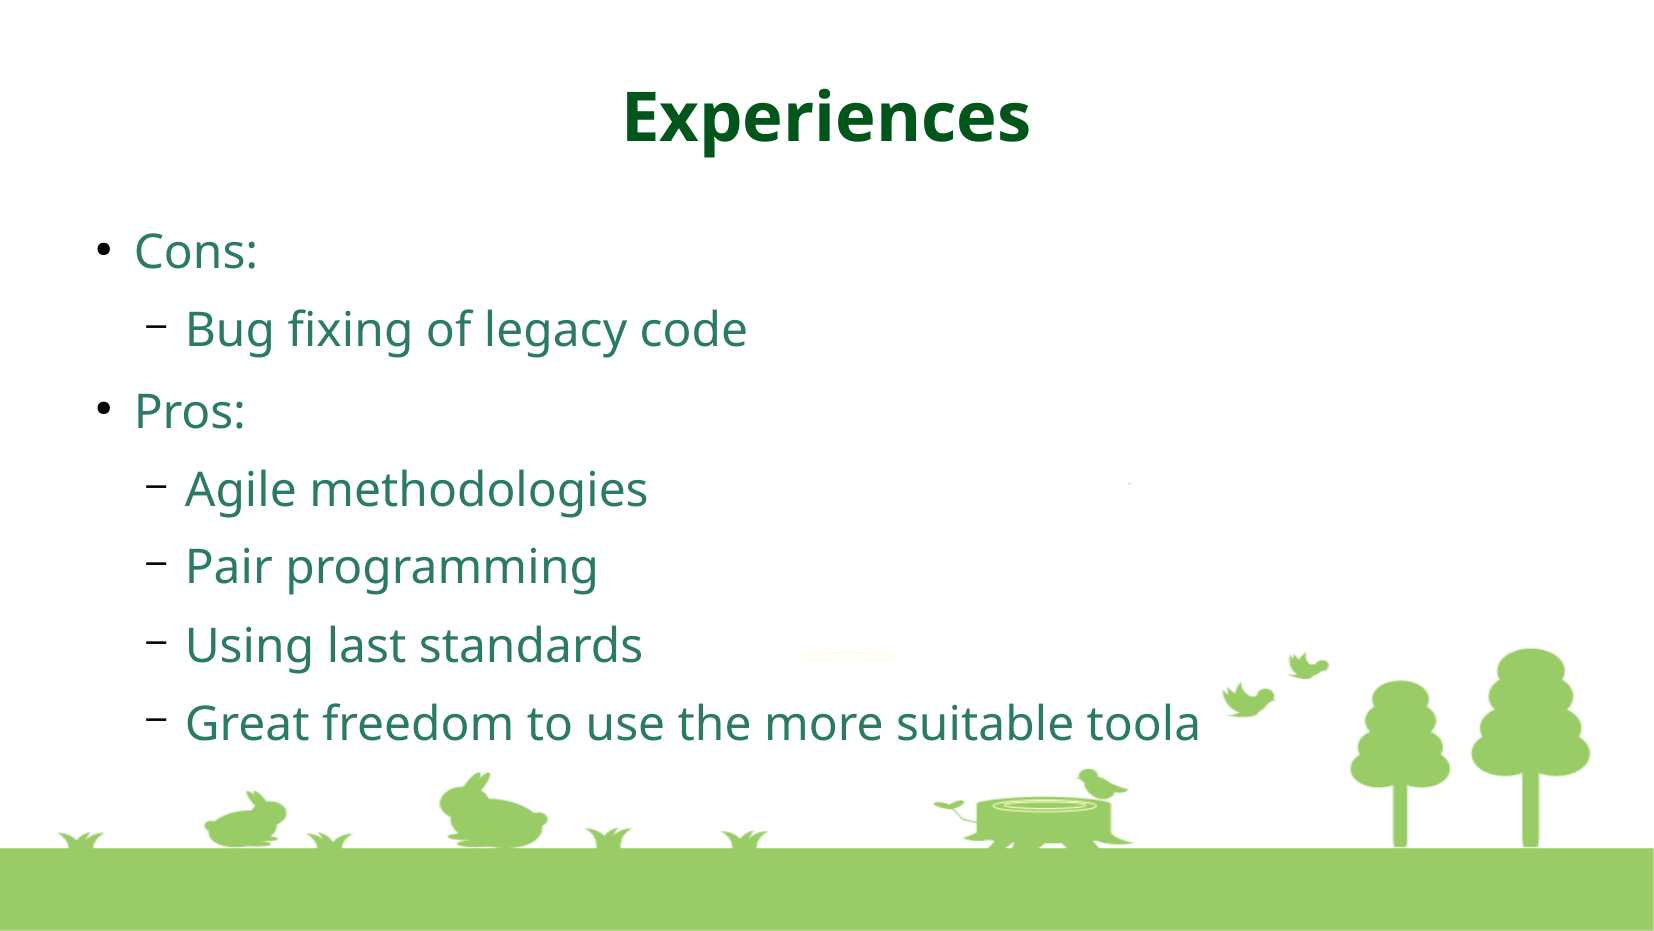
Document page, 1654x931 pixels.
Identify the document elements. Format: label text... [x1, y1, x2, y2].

list Cons: Bug fixing of legacy code Pros: Agile methodologies Pair programming Using last standards Great freedom to use the more suitable toola [82, 217, 1571, 758]
picture [0, 0, 1654, 931]
title Experiences [82, 37, 1571, 193]
